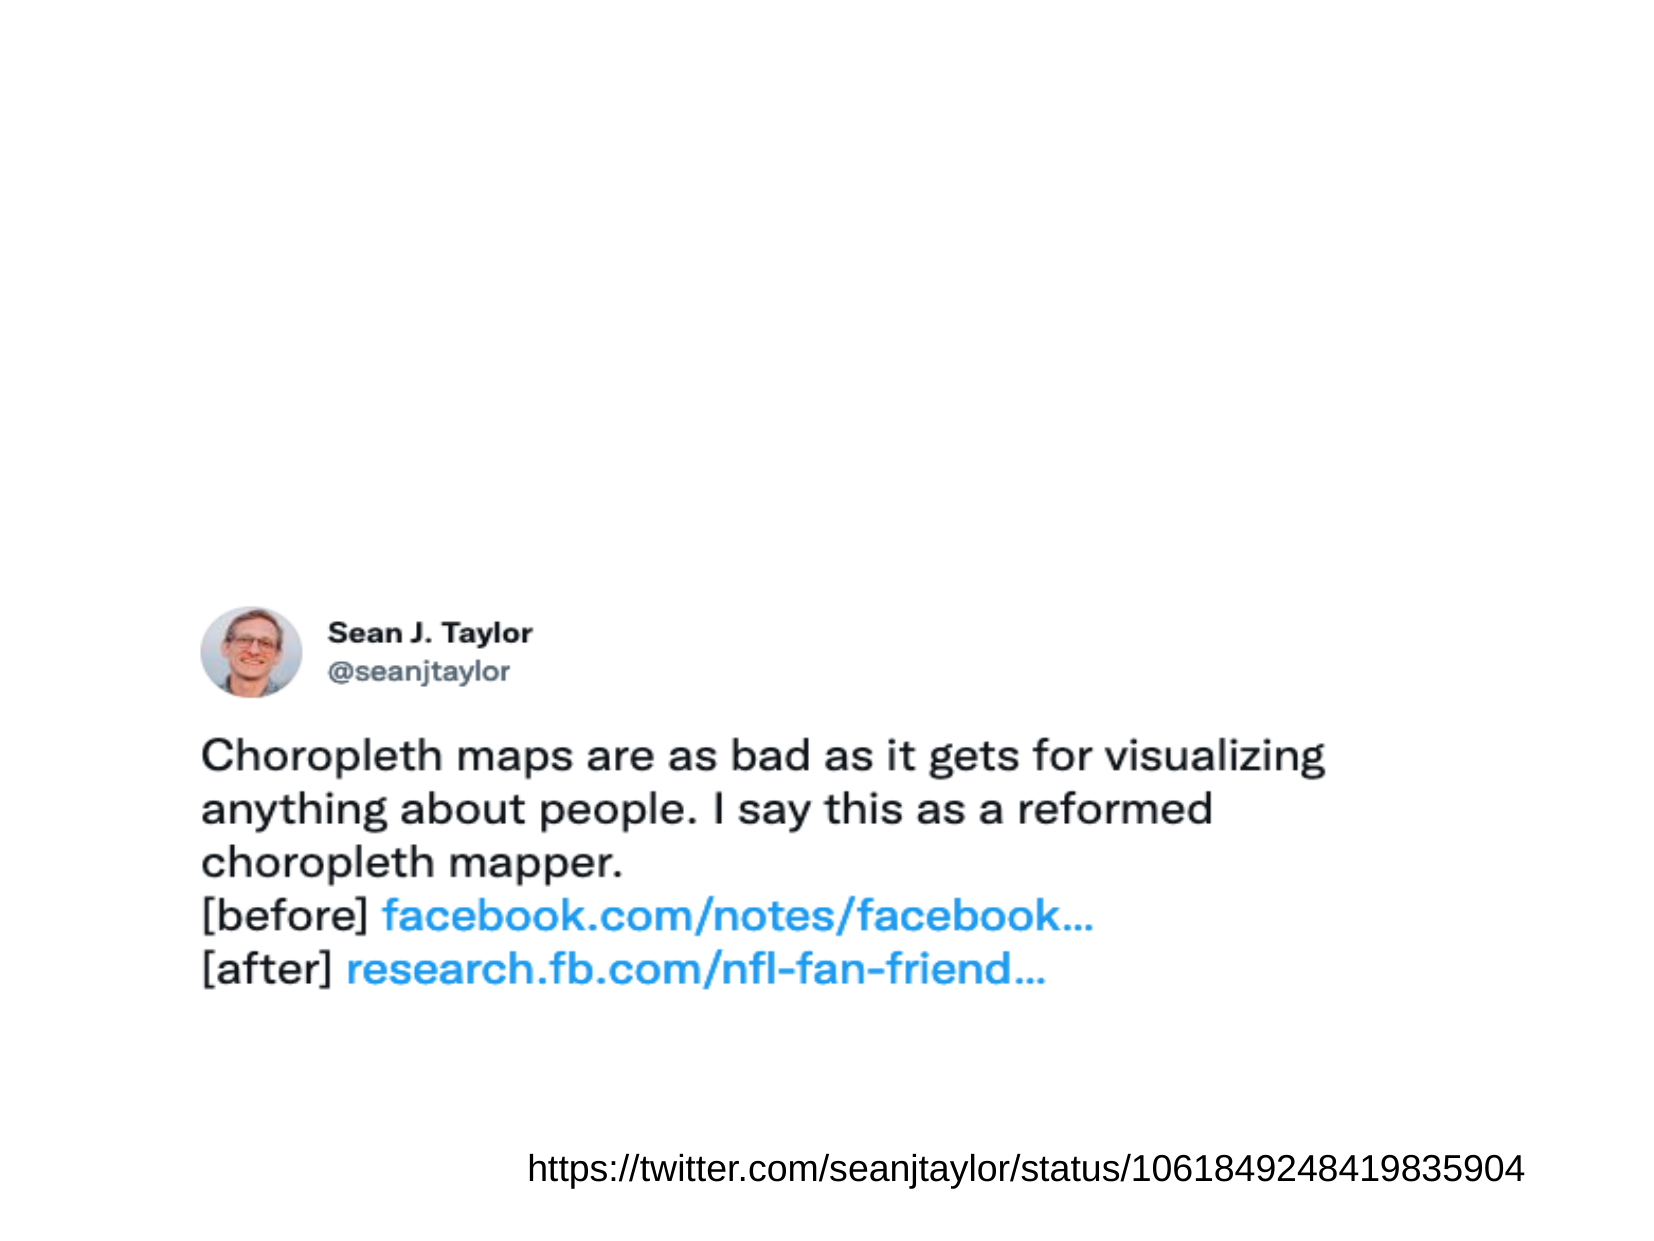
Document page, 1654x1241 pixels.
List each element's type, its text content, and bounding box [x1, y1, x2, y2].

picture [180, 584, 1351, 1006]
text_box https://twitter.com/seanjtaylor/status/1061849248419835904 [512, 1140, 1546, 1197]
